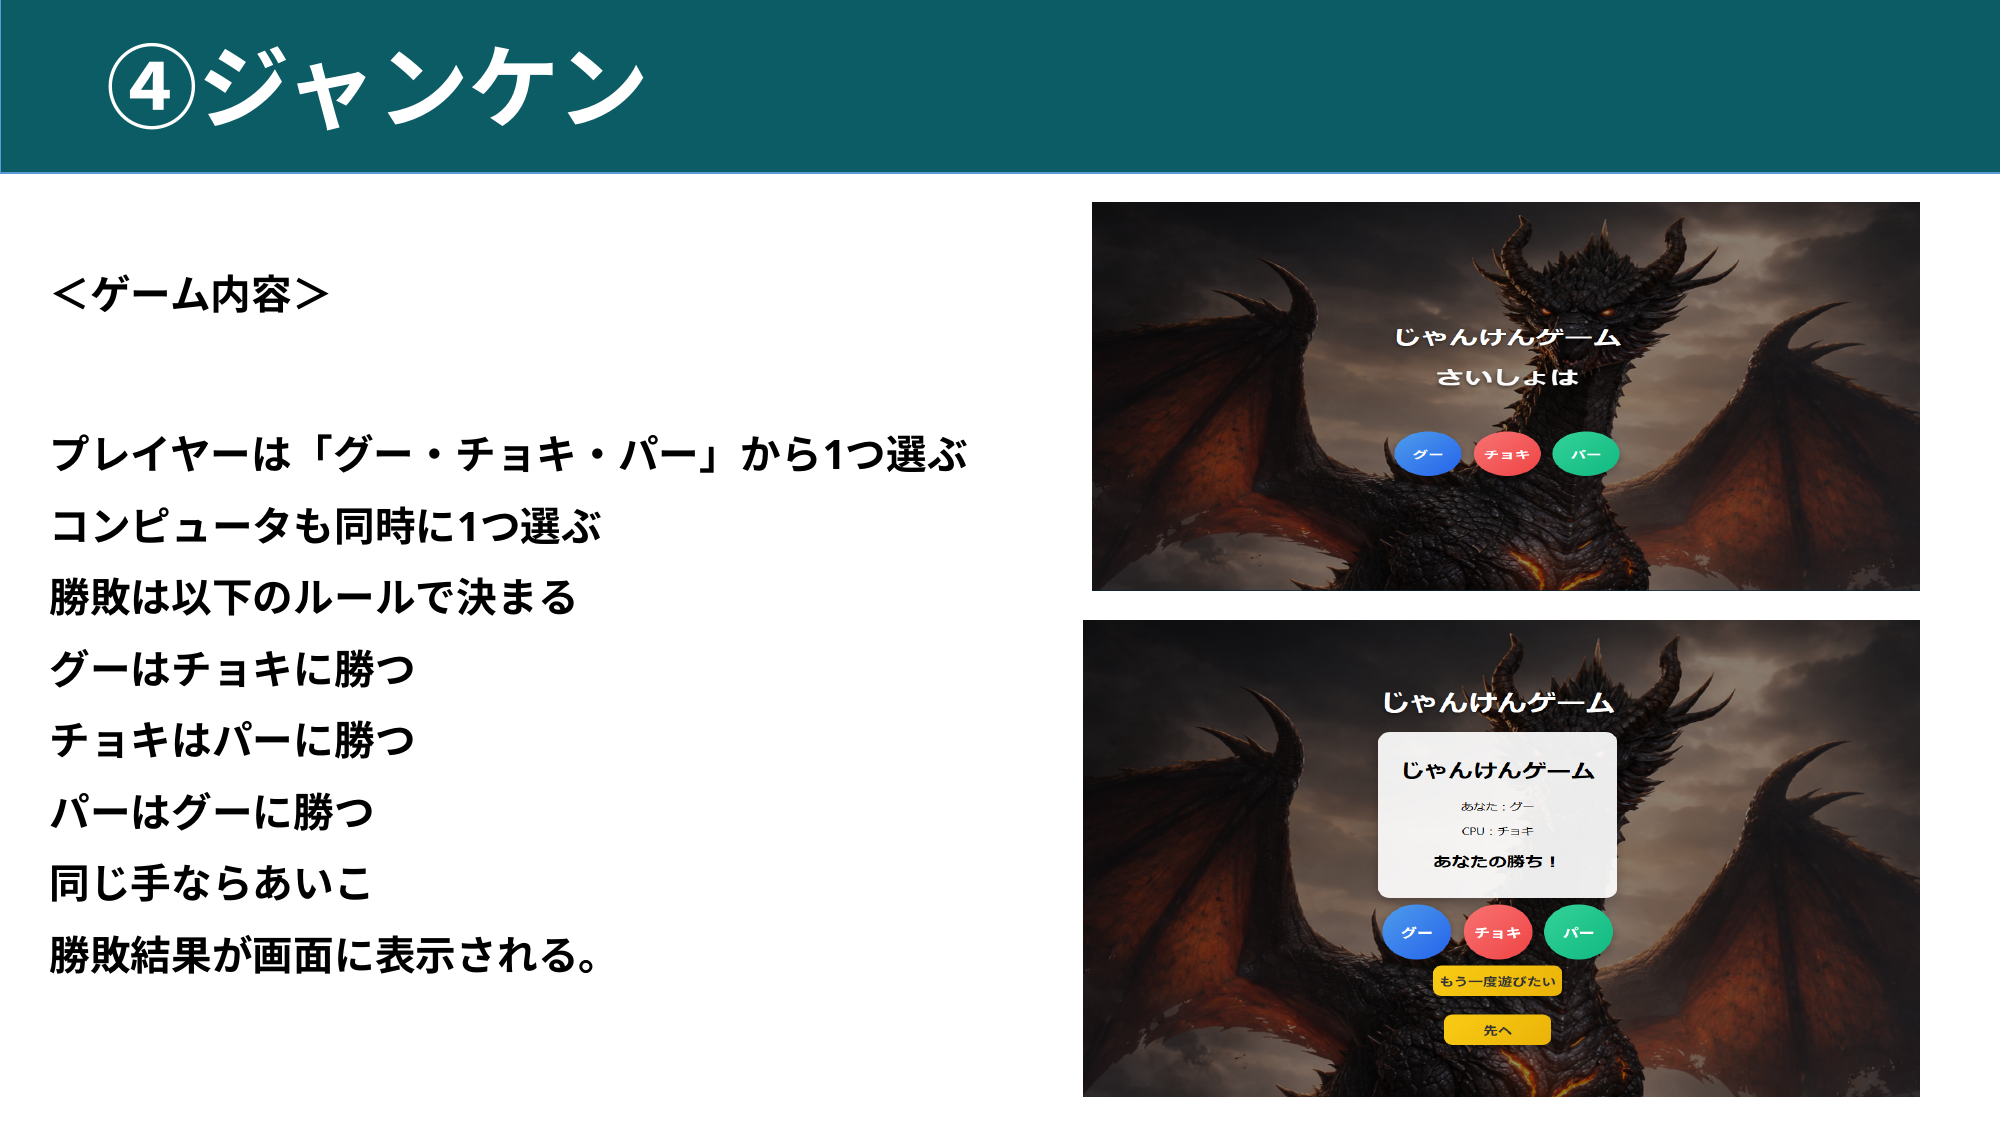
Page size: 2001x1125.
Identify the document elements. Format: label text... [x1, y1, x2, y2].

text_box ④ジャンケン [0, 0, 2000, 173]
text_box ＜ゲーム内容＞ プレイヤーは「グー・チョキ・パー」から1つ選ぶ コンピュータも同時に1つ選ぶ 勝敗は以下のルールで決まる グーはチョキに勝つ チョキはパーに勝つ パーはグーに勝つ 同じ手ならあいこ 勝敗結果が画面に表示される。 [34, 259, 1241, 1122]
picture [1092, 202, 1920, 591]
picture [1083, 620, 1920, 1097]
